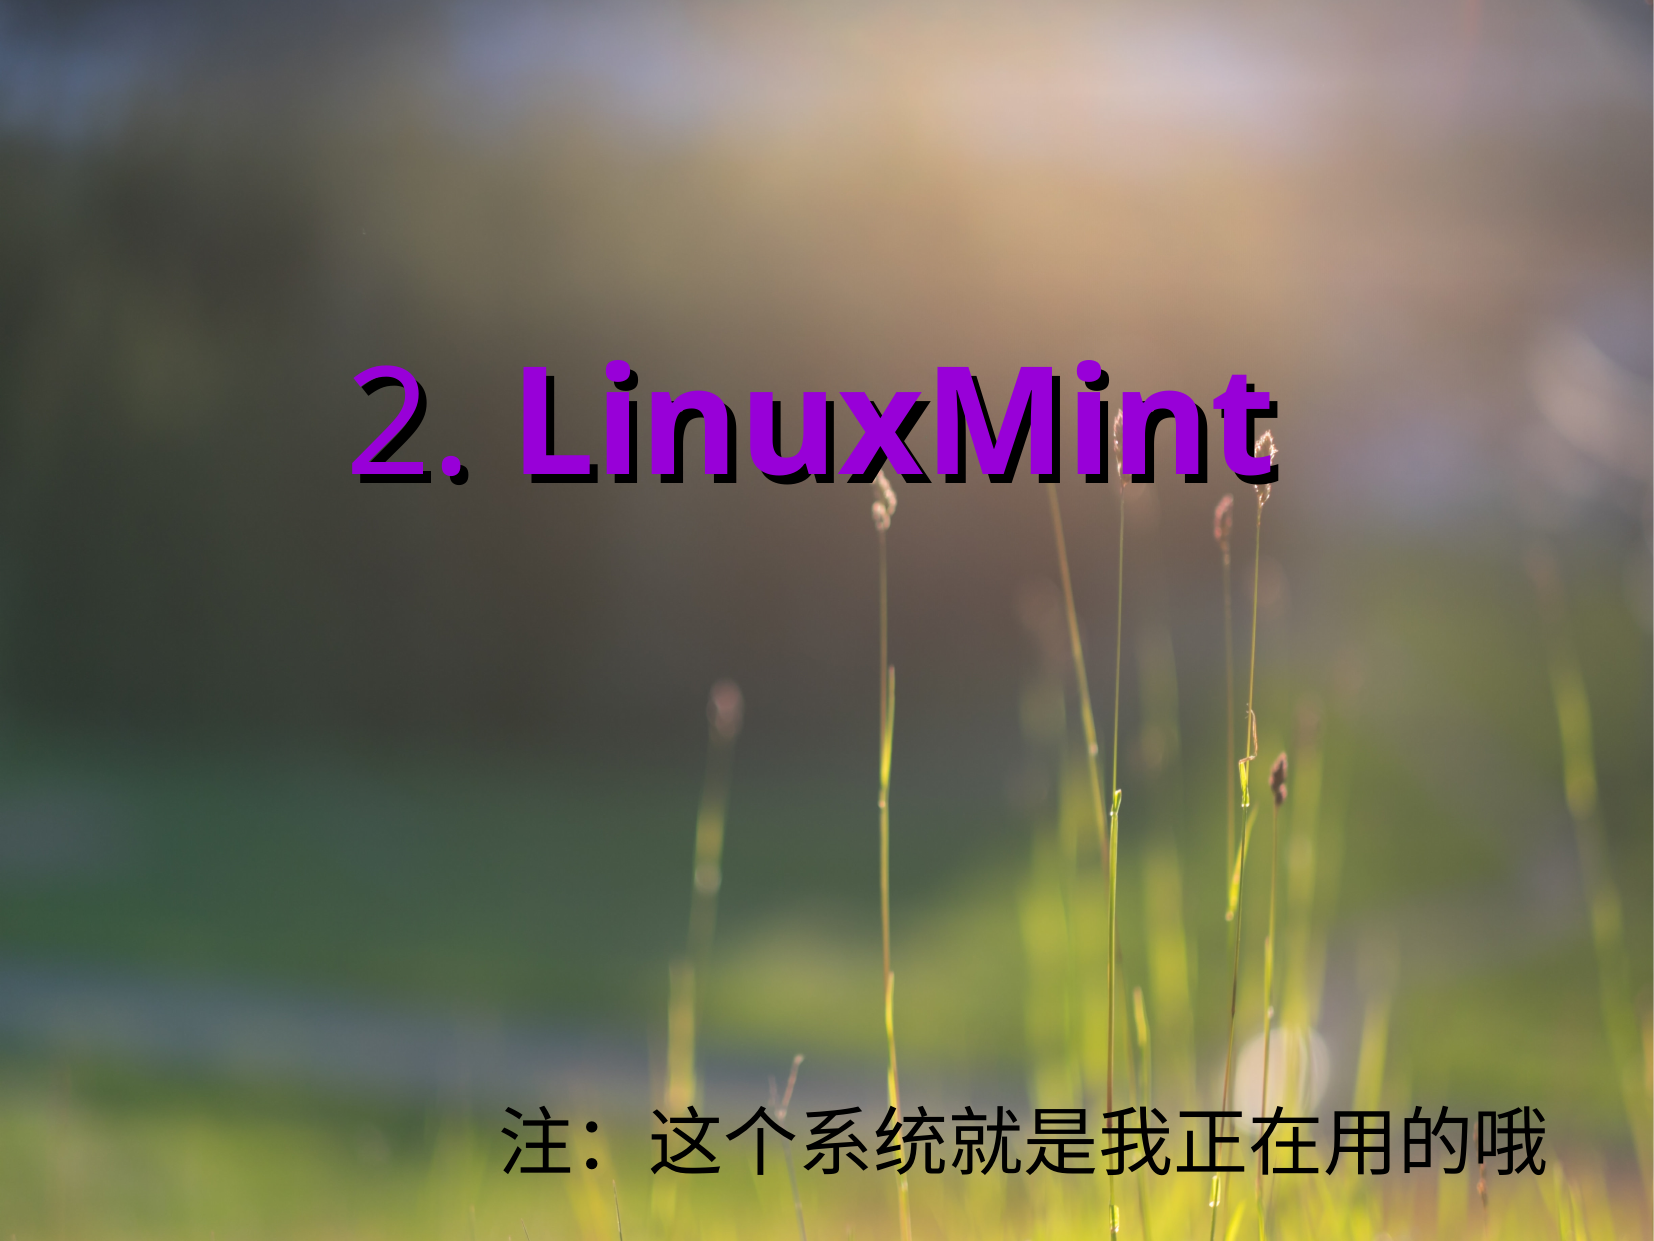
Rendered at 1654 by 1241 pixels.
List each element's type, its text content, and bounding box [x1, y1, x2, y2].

text_box 2. LinuxMint [330, 307, 1365, 472]
picture [0, 0, 1654, 1241]
text_box 注：这个系统就是我正在用的哦 [484, 1074, 1564, 1165]
